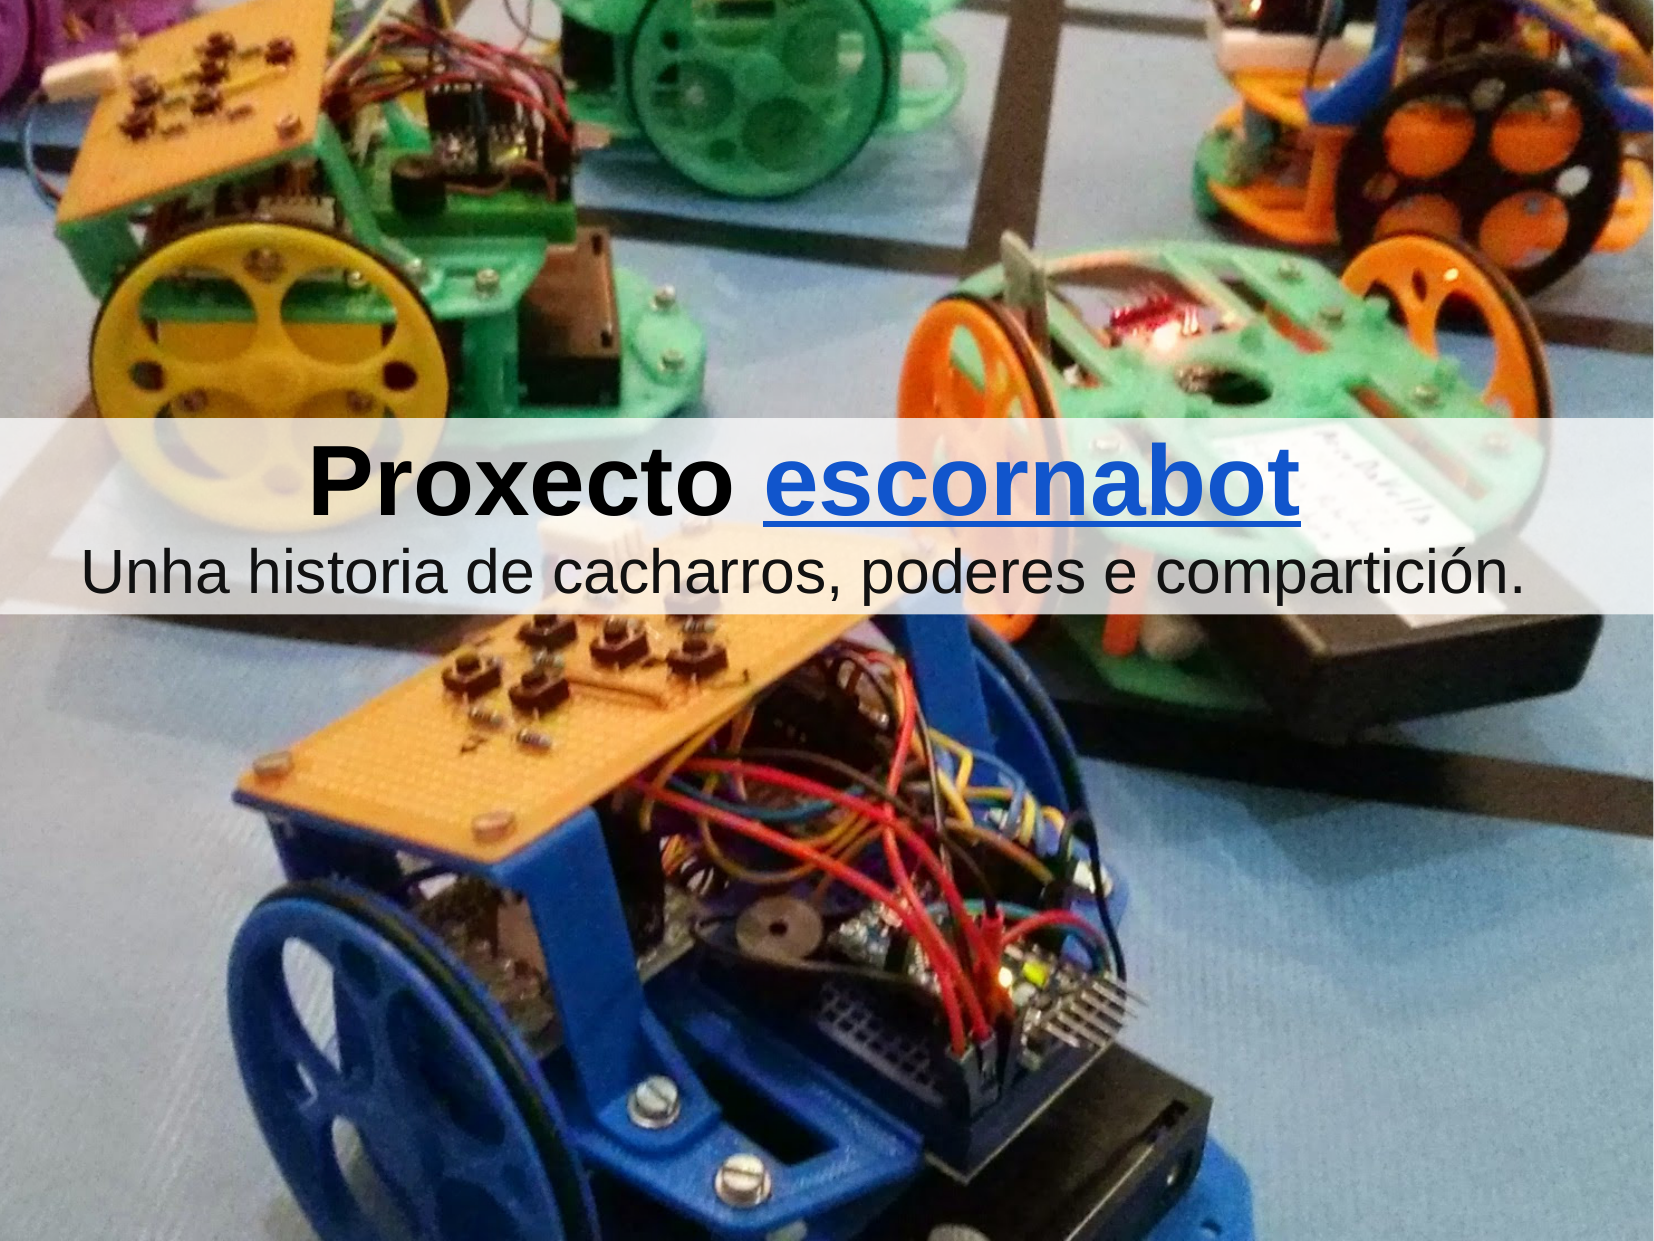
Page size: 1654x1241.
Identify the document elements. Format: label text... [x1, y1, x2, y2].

text_box Proxecto escornabot Unha historia de cacharros, poderes e compartición. [0, 418, 1654, 615]
picture [0, 0, 1654, 418]
picture [0, 615, 1654, 1241]
